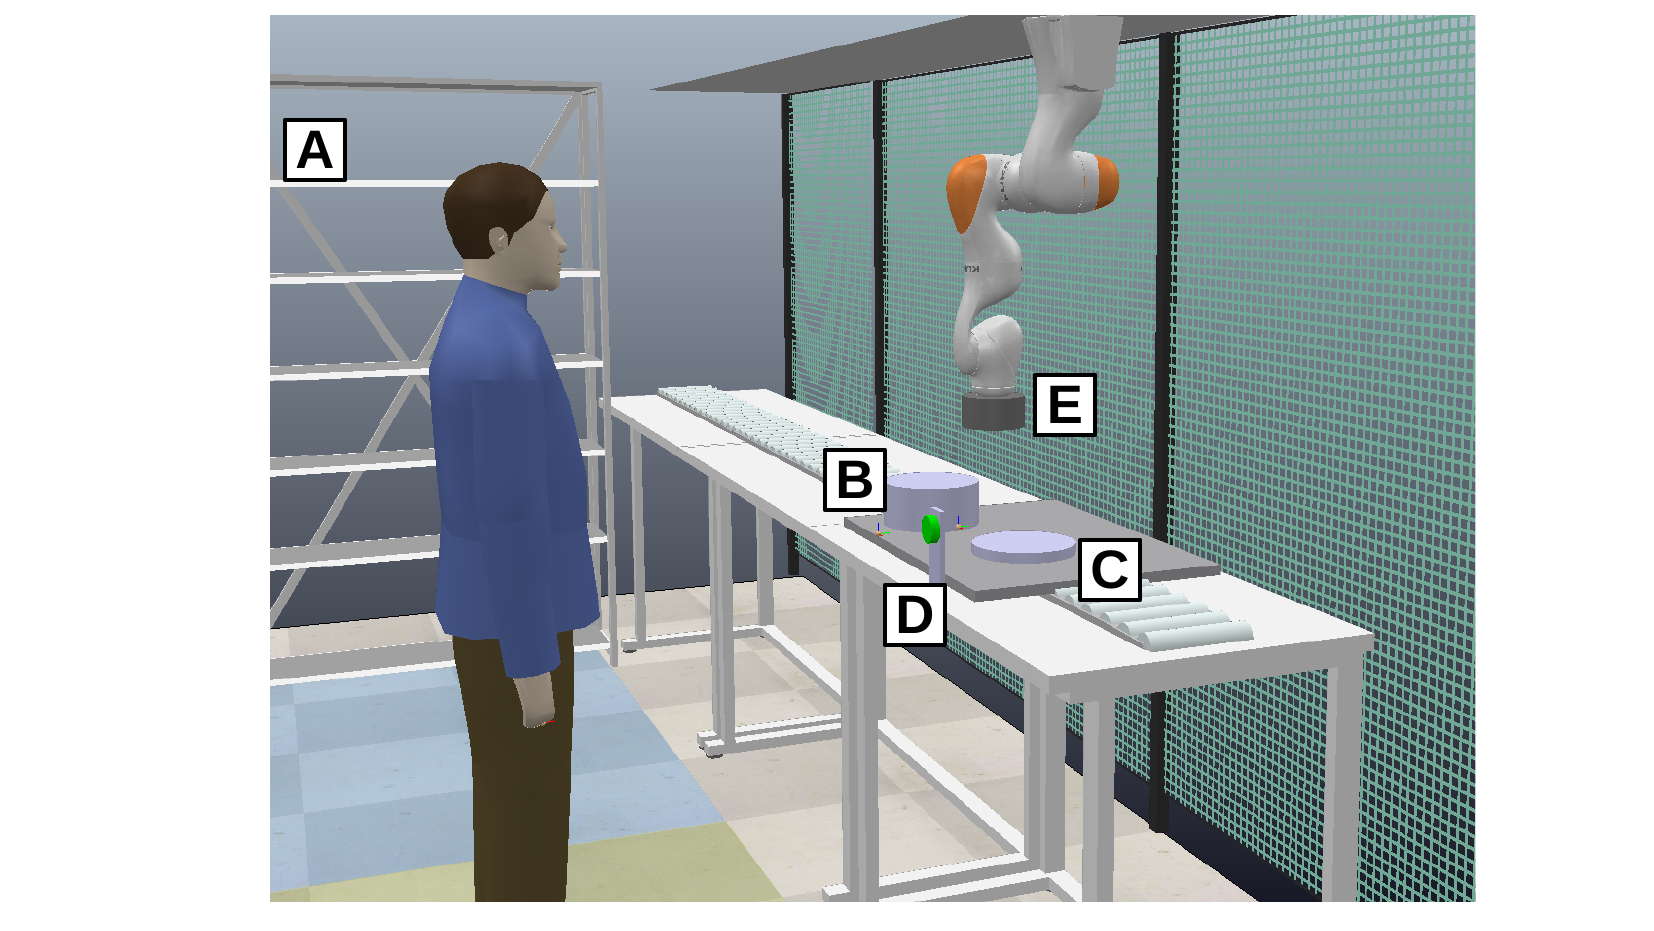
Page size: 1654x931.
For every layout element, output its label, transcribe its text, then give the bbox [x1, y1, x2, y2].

text_box C [1080, 540, 1141, 601]
text_box A [285, 120, 346, 181]
picture [270, 15, 1476, 902]
text_box B [825, 450, 886, 511]
text_box D [885, 585, 946, 646]
text_box E [1035, 375, 1096, 436]
